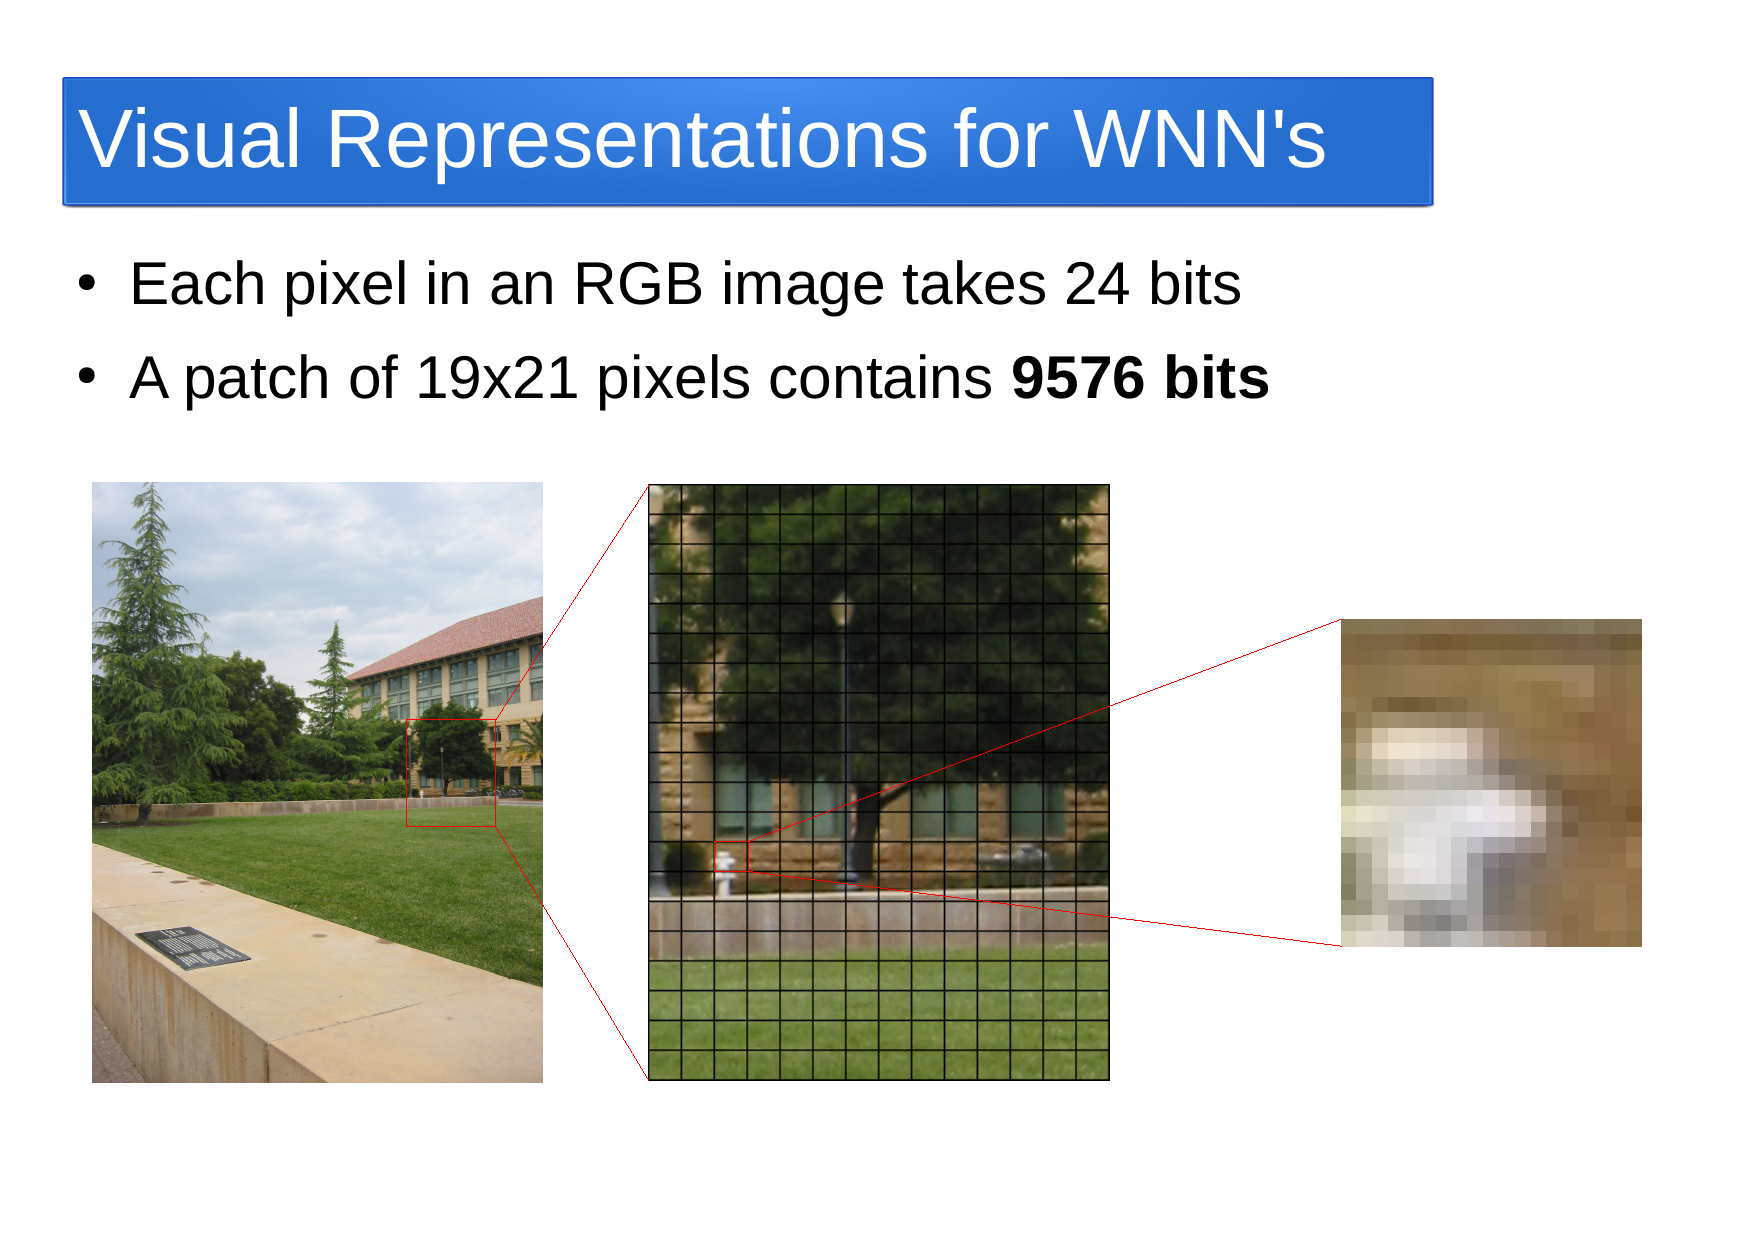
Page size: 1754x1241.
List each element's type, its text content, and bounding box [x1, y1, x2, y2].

picture [648, 484, 1110, 1081]
picture [1341, 619, 1642, 947]
title Visual Representations for WNN's [78, 80, 1429, 198]
list Each pixel in an RGB image takes 24 bits A patch of 19x21 pixels contains 9576 bits [58, 249, 1696, 437]
picture [92, 482, 543, 1083]
picture [58, 77, 1439, 209]
